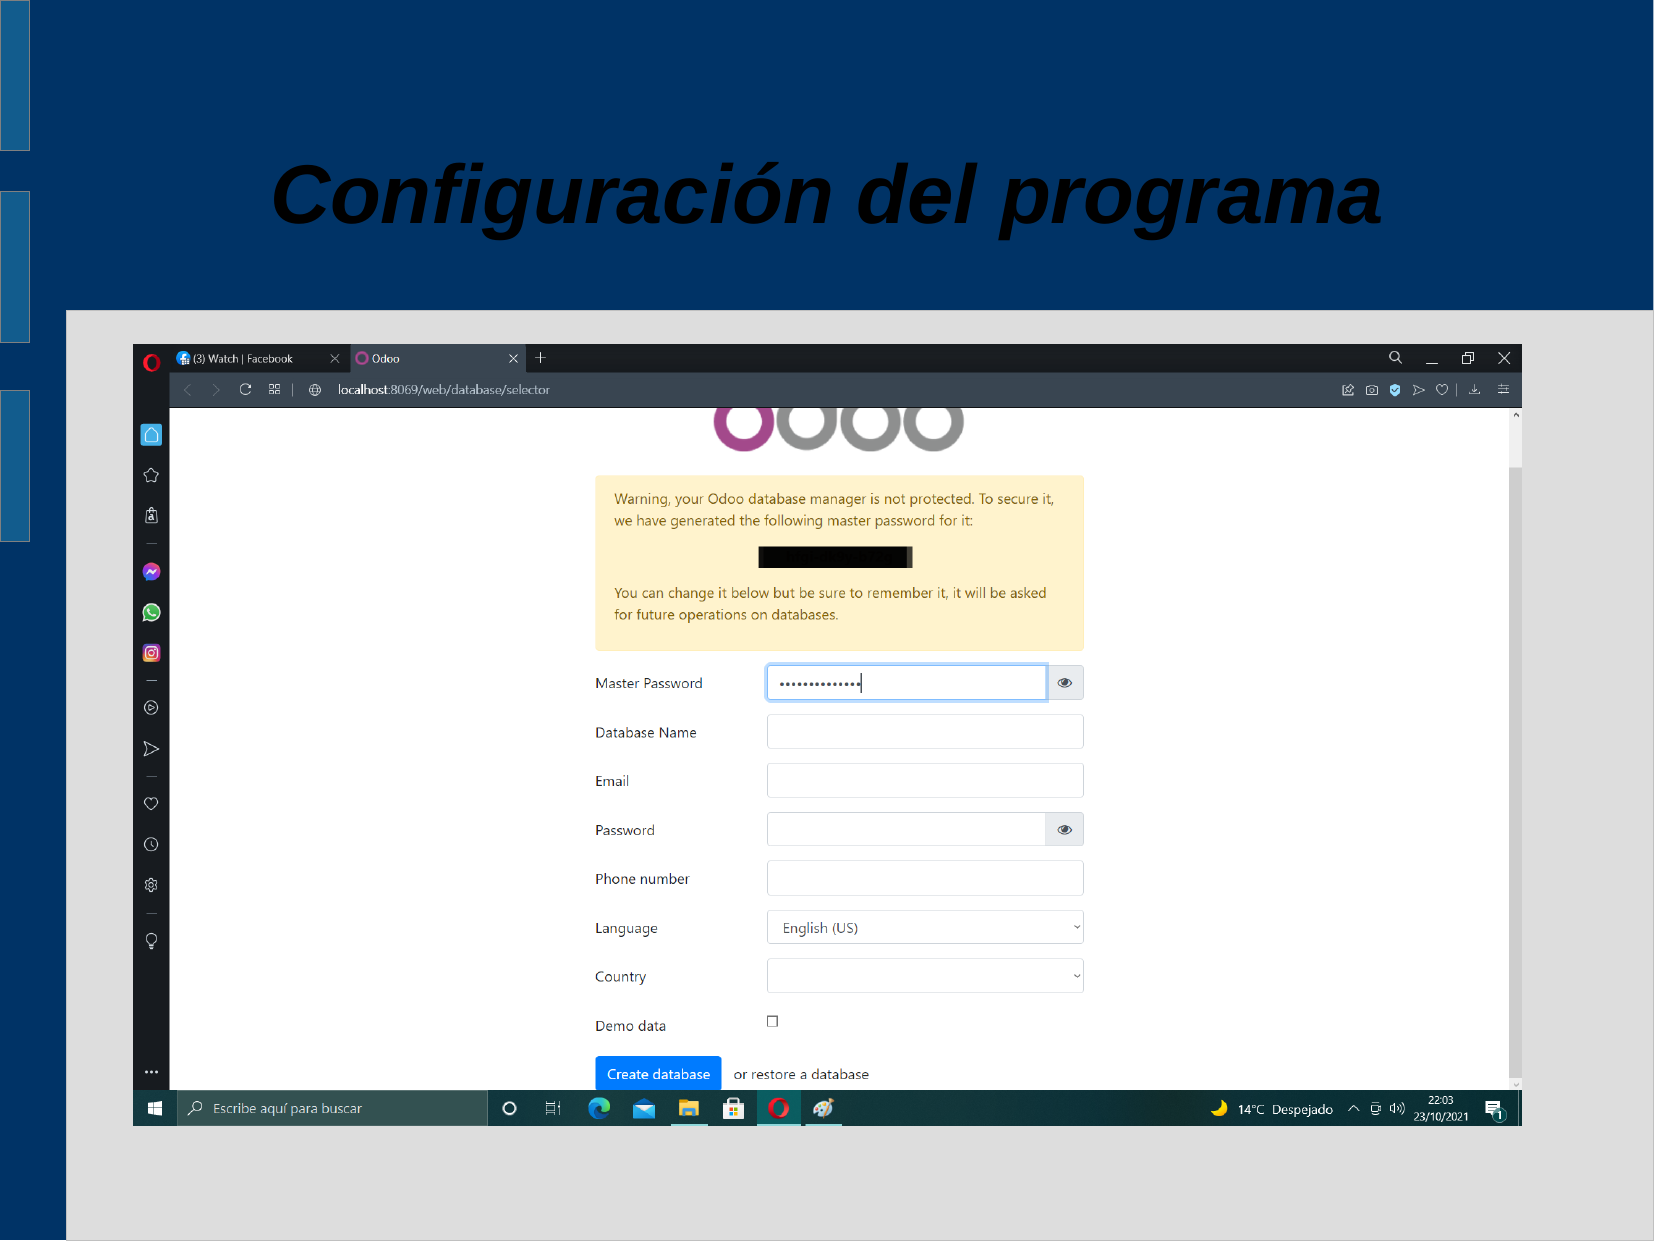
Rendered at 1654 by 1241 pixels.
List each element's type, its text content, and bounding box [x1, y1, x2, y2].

picture [133, 344, 1522, 1126]
title Configuración del programa [121, 91, 1534, 299]
